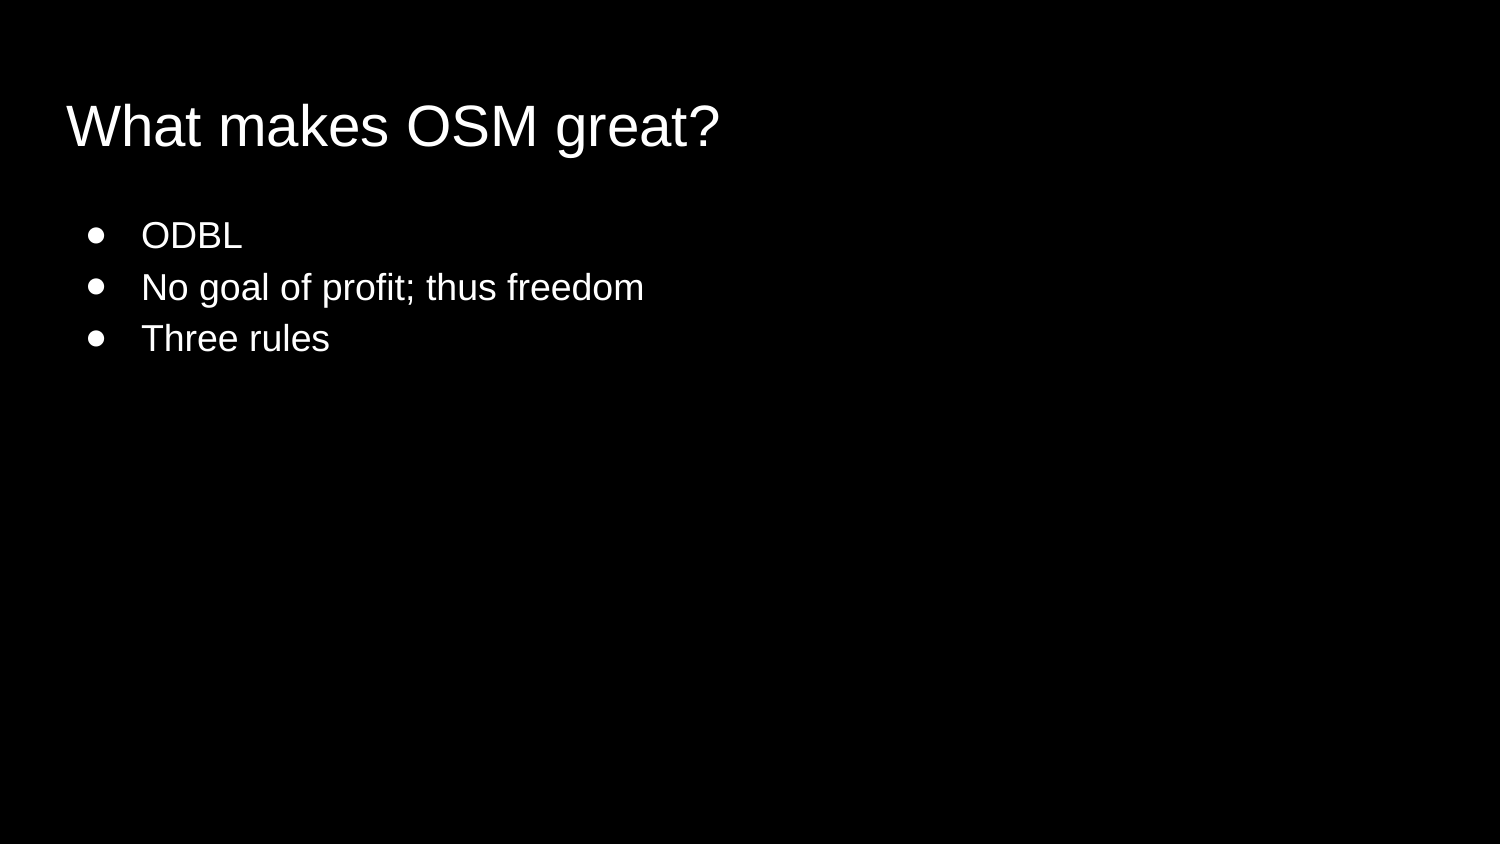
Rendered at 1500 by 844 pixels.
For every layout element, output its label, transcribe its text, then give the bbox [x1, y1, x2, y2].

list ODBL No goal of profit; thus freedom Three rules [51, 189, 1449, 750]
title What makes OSM great? [51, 72, 1449, 167]
